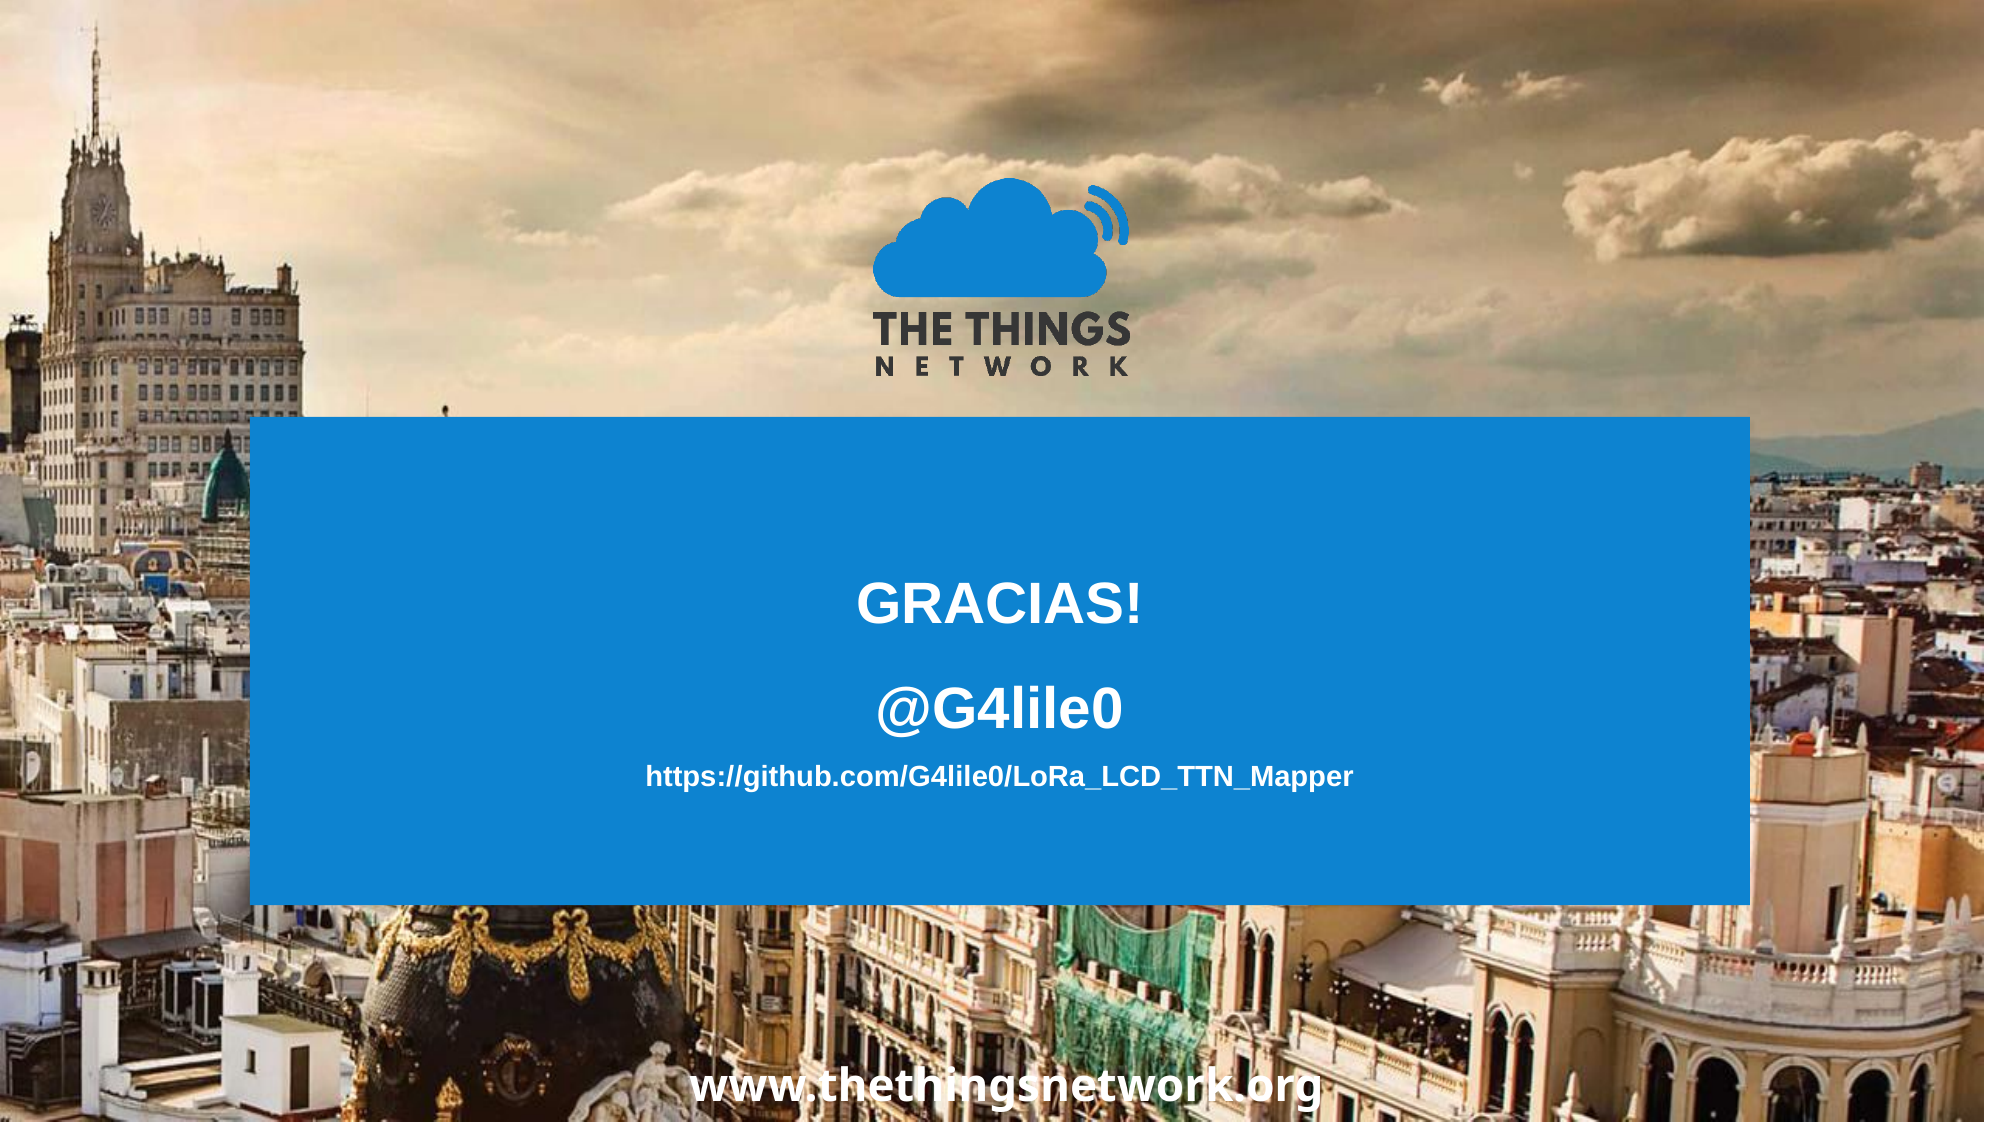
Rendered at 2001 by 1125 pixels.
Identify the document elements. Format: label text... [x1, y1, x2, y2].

title GRACIAS! @G4lile0 https://github.com/G4lile0/LoRa_LCD_TTN_Mapper [249, 416, 1750, 906]
text_box www.thethingsnetwork.org [506, 1031, 1507, 1111]
picture [0, 0, 1984, 1122]
